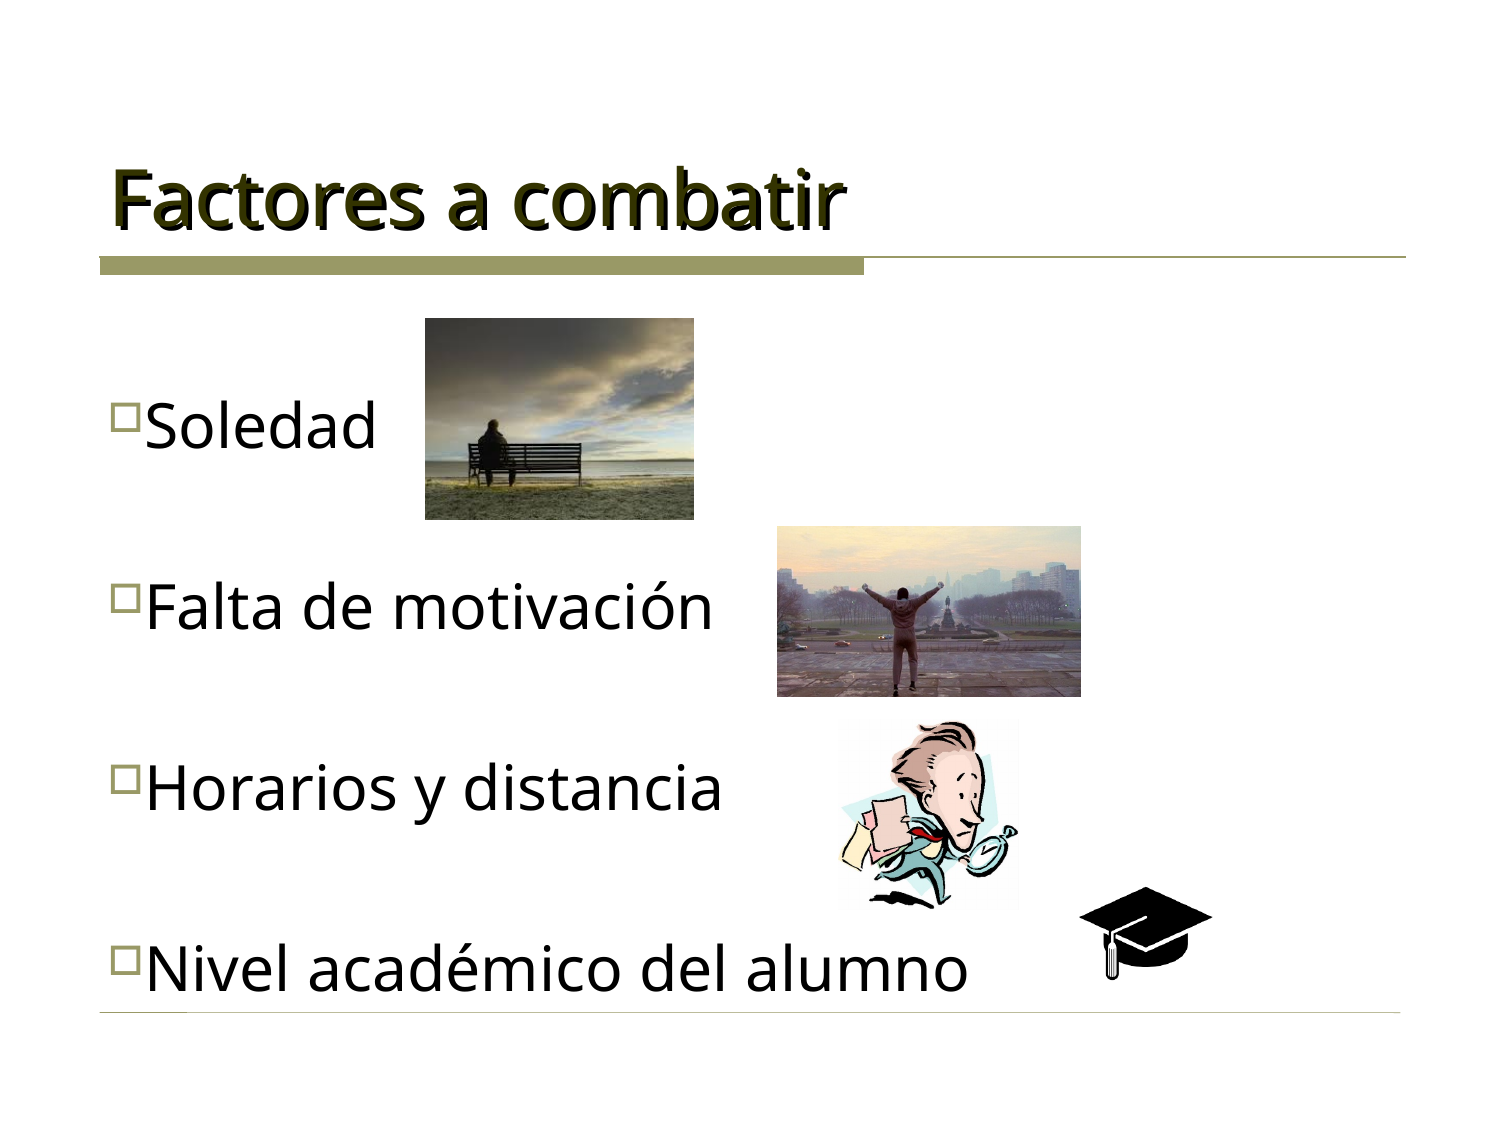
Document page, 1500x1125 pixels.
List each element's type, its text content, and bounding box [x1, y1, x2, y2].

picture [425, 318, 694, 520]
picture [777, 526, 1081, 697]
picture [838, 719, 1019, 910]
list Soledad Falta de motivación Horarios y distancia Nivel académico del alumno [92, 287, 1353, 1013]
title Factores a combatir [94, 50, 1407, 250]
picture [1074, 862, 1217, 1004]
